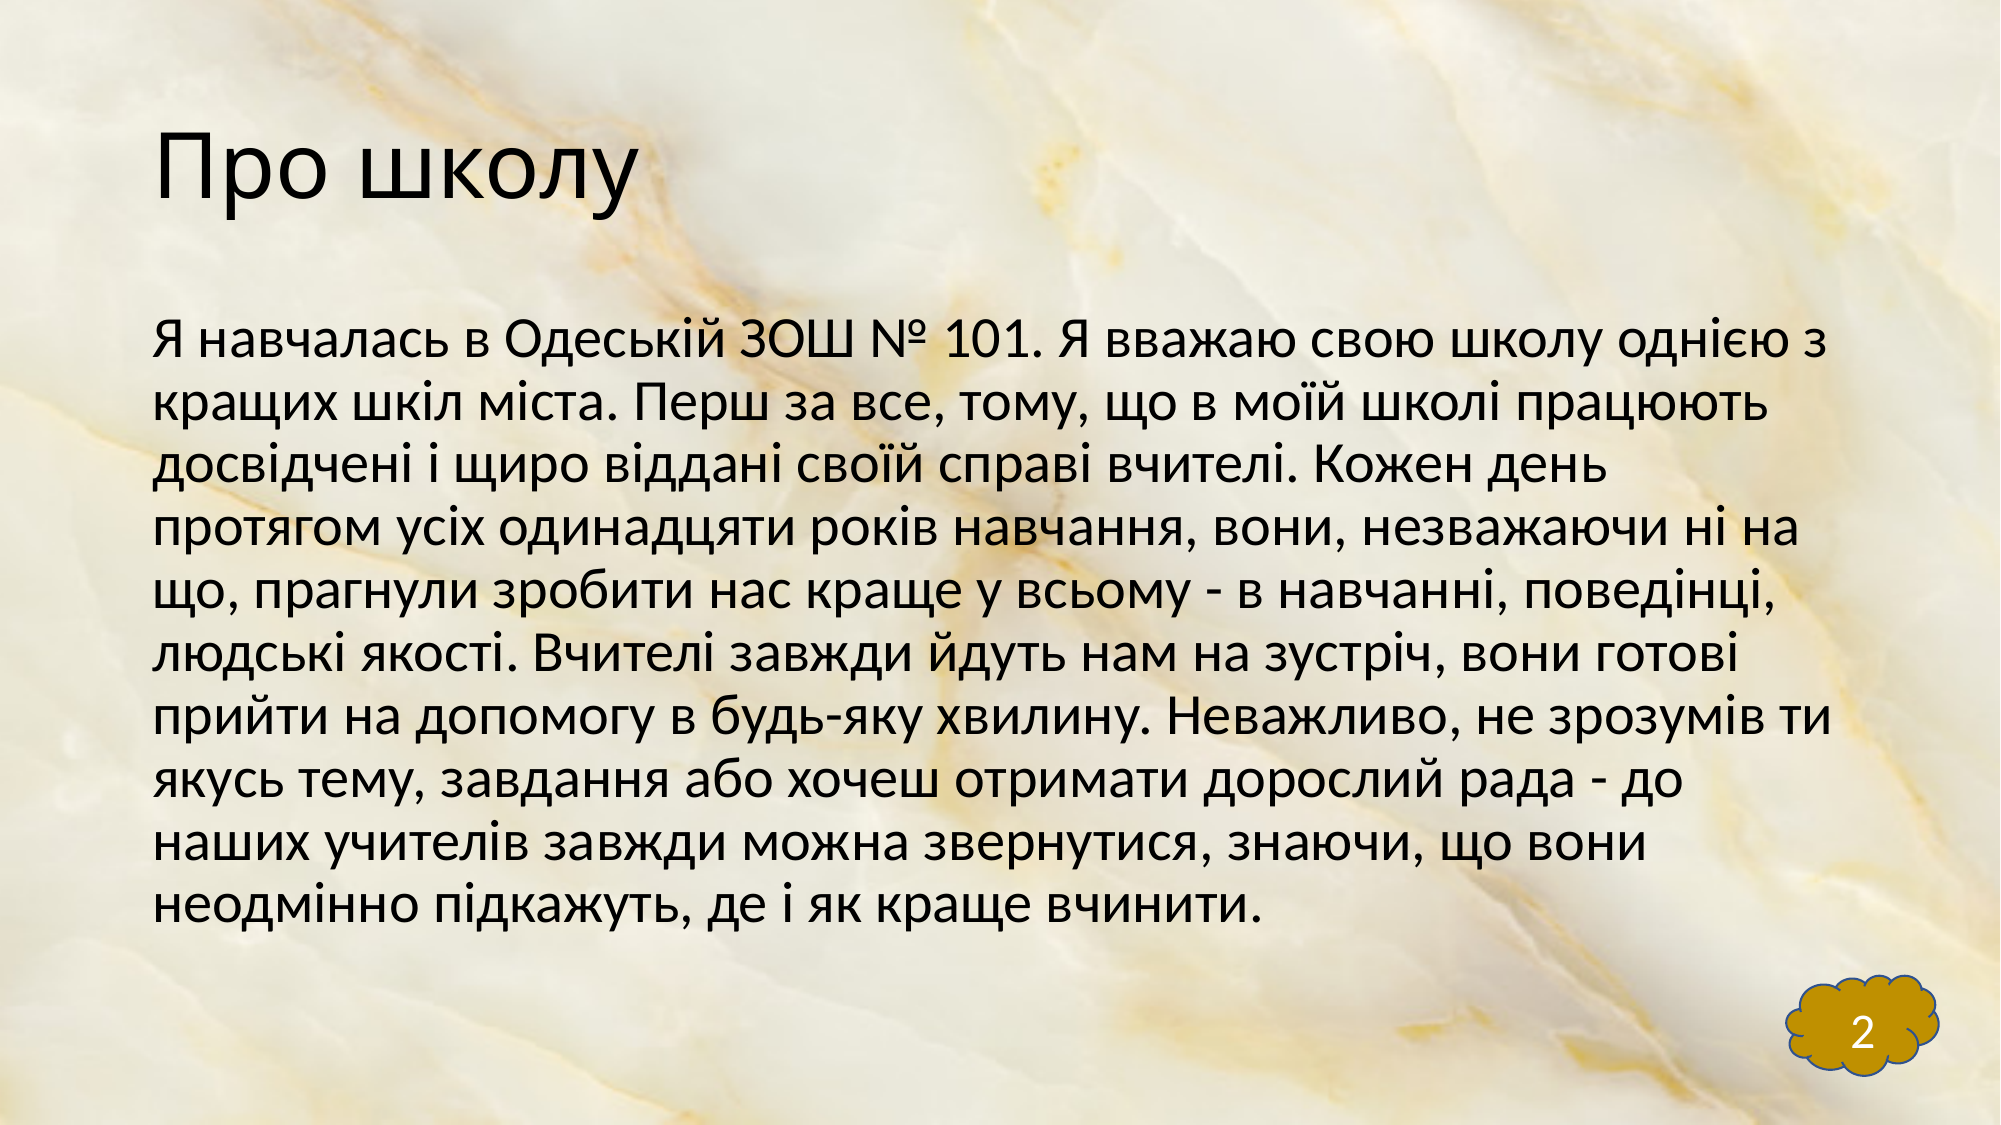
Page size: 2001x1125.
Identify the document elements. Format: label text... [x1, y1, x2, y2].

text_box 2 [1786, 975, 1939, 1076]
list Я навчалась в Одеській ЗОШ № 101. Я вважаю свою школу однією з кращих шкіл міста. Перш за все, тому, що в моїй школі працюють досвідчені і щиро віддані своїй справі вчителі. Кожен день протягом усіх одинадцяти років навчання, вони, незважаючи ні на що, прагнули зробити нас краще у всьому - в навчанні, поведінці, людські якості. Вчителі завжди йдуть нам на зустріч, вони готові прийти на допомогу в будь-яку хвилину. Неважливо, не зрозумів ти якусь тему, завдання або хочеш отримати дорослий рада - до наших учителів завжди можна звернутися, знаючи, що вони неодмінно підкажуть, де і як краще вчинити. [137, 299, 1863, 1014]
title Про школу [137, 59, 1863, 278]
